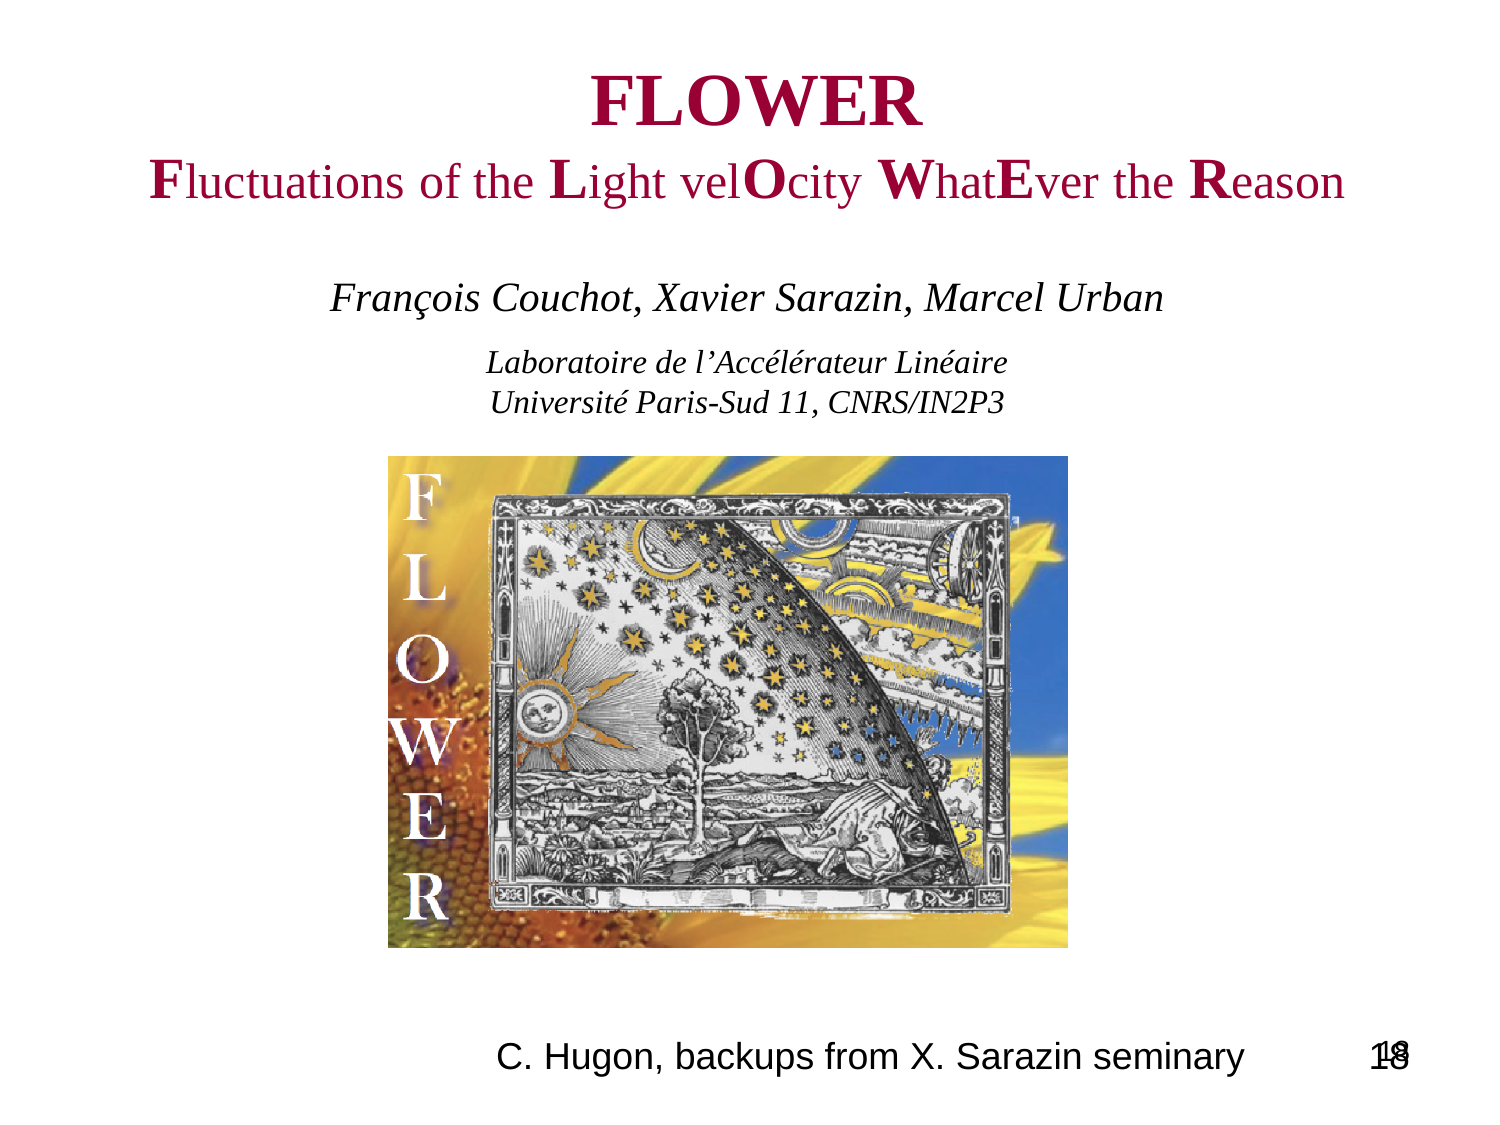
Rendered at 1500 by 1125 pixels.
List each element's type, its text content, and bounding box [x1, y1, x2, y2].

text_box <number> [1074, 1024, 1426, 1103]
text_box FLOWER Fluctuations of the Light velOcity WhatEver the Reason François Couchot, Xavier Sarazin, Marcel Urban Laboratoire de l’Accélérateur Linéaire Université Paris-Sud 11, CNRS/IN2P3 [134, 42, 1361, 428]
picture [388, 456, 1068, 948]
